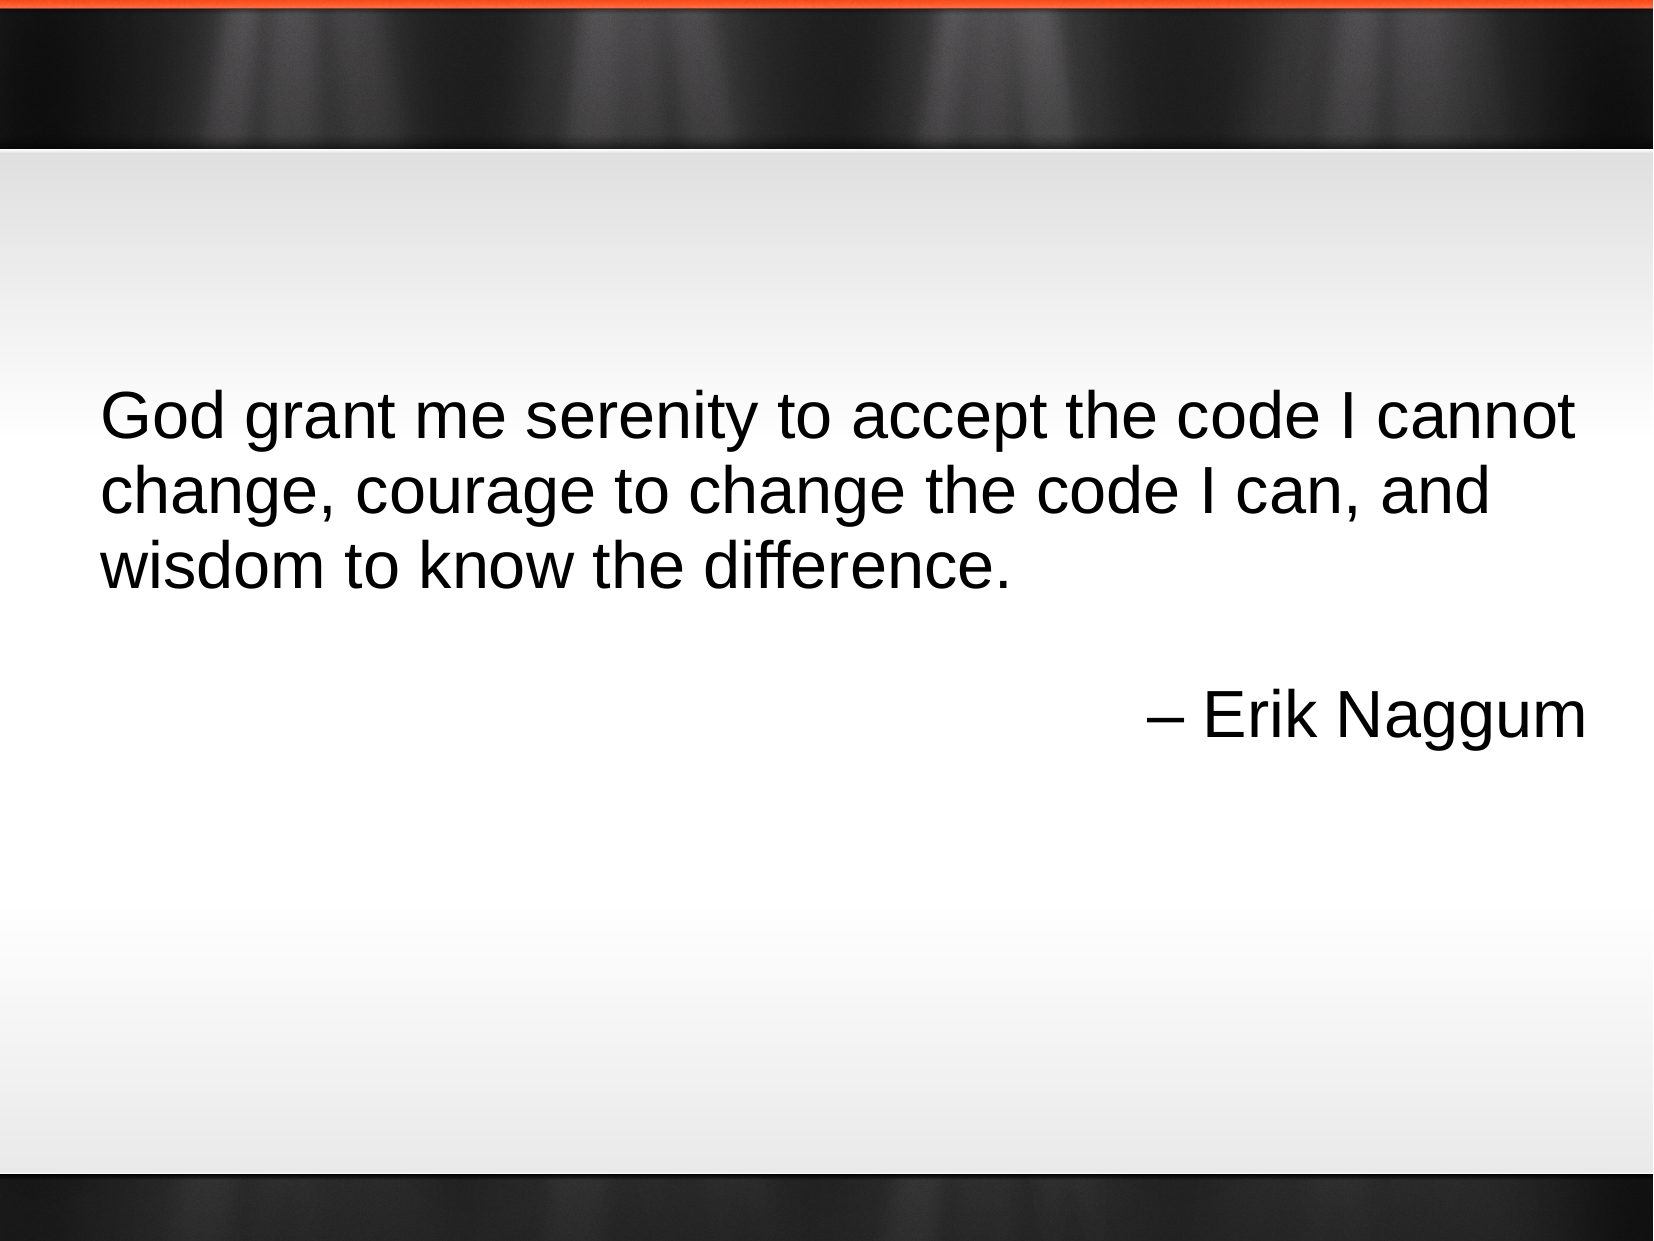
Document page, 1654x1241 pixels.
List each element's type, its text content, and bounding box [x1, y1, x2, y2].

picture [0, 0, 1653, 1241]
subtitle God grant me serenity to accept the code I cannot change, courage to change the code I can, and wisdom to know the difference. – Erik Naggum [100, 6, 1588, 1125]
